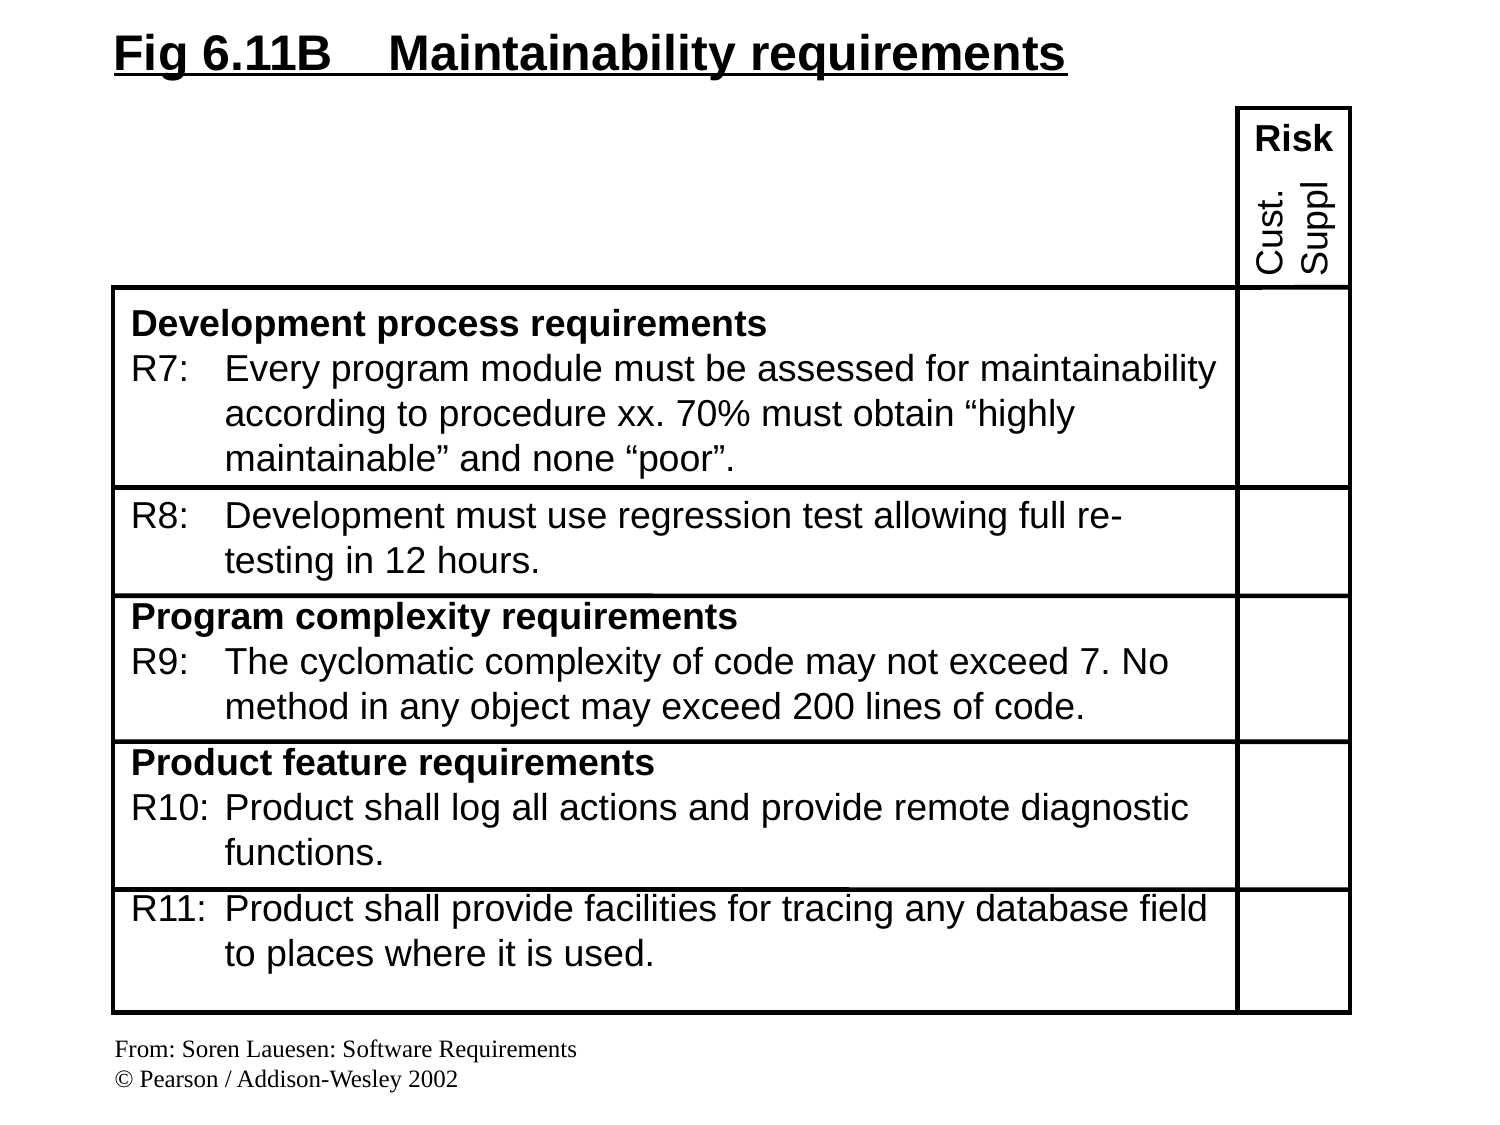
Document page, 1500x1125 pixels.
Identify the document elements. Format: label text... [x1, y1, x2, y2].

text_box Development process requirements R7: Every program module must be assessed for maintainability according to procedure xx. 70% must obtain “highly maintainable” and none “poor”. R8: Development must use regression test allowing full re-testing in 12 hours. Program complexity requirements R9: The cyclomatic complexity of code may not exceed 7. No method in any object may exceed 200 lines of code. Product feature requirements R10: Product shall log all actions and provide remote diagnostic functions. R11: Product shall provide facilities for tracing any database field to places where it is used. [113, 490, 1237, 593]
text_box Development process requirements R7: Every program module must be assessed for maintainability according to procedure xx. 70% must obtain “highly maintainable” and none “poor”. R8: Development must use regression test allowing full re-testing in 12 hours. Program complexity requirements R9: The cyclomatic complexity of code may not exceed 7. No method in any object may exceed 200 lines of code. Product feature requirements R10: Product shall log all actions and provide remote diagnostic functions. R11: Product shall provide facilities for tracing any database field to places where it is used. [113, 287, 1237, 485]
text_box Development process requirements R7: Every program module must be assessed for maintainability according to procedure xx. 70% must obtain “highly maintainable” and none “poor”. R8: Development must use regression test allowing full re-testing in 12 hours. Program complexity requirements R9: The cyclomatic complexity of code may not exceed 7. No method in any object may exceed 200 lines of code. Product feature requirements R10: Product shall log all actions and provide remote diagnostic functions. R11: Product shall provide facilities for tracing any database field to places where it is used. [113, 744, 1237, 887]
text_box Risk [1237, 745, 1350, 887]
text_box Cust. Suppl [1238, 175, 1341, 283]
text_box Fig 6.11B Maintainability requirements [98, 12, 1188, 88]
text_box Risk [1237, 490, 1350, 593]
text_box Risk [1237, 599, 1350, 739]
text_box Risk [1237, 892, 1350, 1013]
text_box Development process requirements R7: Every program module must be assessed for maintainability according to procedure xx. 70% must obtain “highly maintainable” and none “poor”. R8: Development must use regression test allowing full re-testing in 12 hours. Program complexity requirements R9: The cyclomatic complexity of code may not exceed 7. No method in any object may exceed 200 lines of code. Product feature requirements R10: Product shall log all actions and provide remote diagnostic functions. R11: Product shall provide facilities for tracing any database field to places where it is used. [113, 599, 1237, 739]
text_box Risk [1237, 290, 1350, 485]
text_box Development process requirements R7: Every program module must be assessed for maintainability according to procedure xx. 70% must obtain “highly maintainable” and none “poor”. R8: Development must use regression test allowing full re-testing in 12 hours. Program complexity requirements R9: The cyclomatic complexity of code may not exceed 7. No method in any object may exceed 200 lines of code. Product feature requirements R10: Product shall log all actions and provide remote diagnostic functions. R11: Product shall provide facilities for tracing any database field to places where it is used. [113, 892, 1237, 1013]
text_box Risk [1237, 107, 1350, 285]
text_box From: Soren Lauesen: Software Requirements © Pearson / Addison-Wesley 2002 [99, 1024, 638, 1100]
